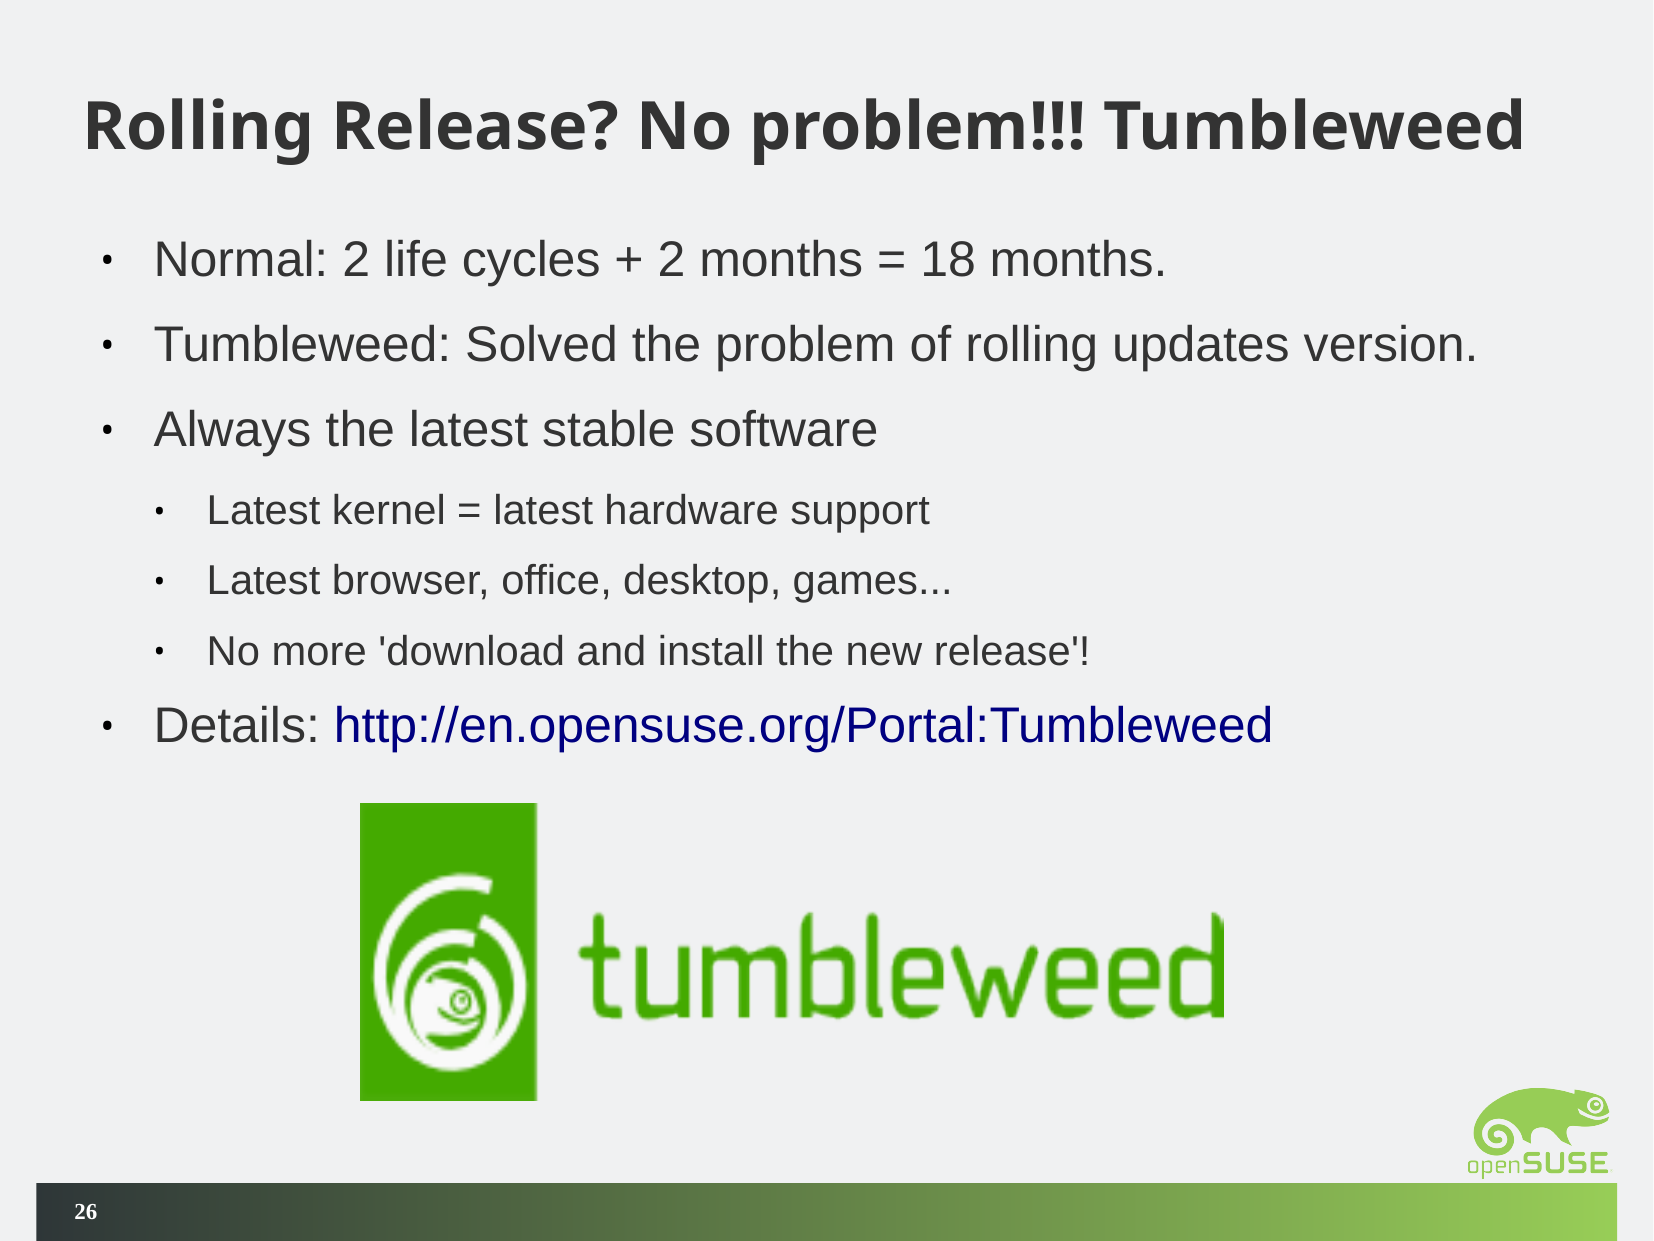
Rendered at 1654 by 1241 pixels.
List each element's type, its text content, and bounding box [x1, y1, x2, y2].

title Rolling Release? No problem!!! Tumbleweed [82, 49, 1571, 198]
list Normal: 2 life cycles + 2 months = 18 months. Tumbleweed: Solved the problem of rolling updates version. Always the latest stable software Latest kernel = latest hardware support Latest browser, office, desktop, games... No more 'download and install the new release'! Details: http://en.opensuse.org/Portal:Tumbleweed [82, 231, 1571, 1050]
picture [0, 0, 1654, 1241]
